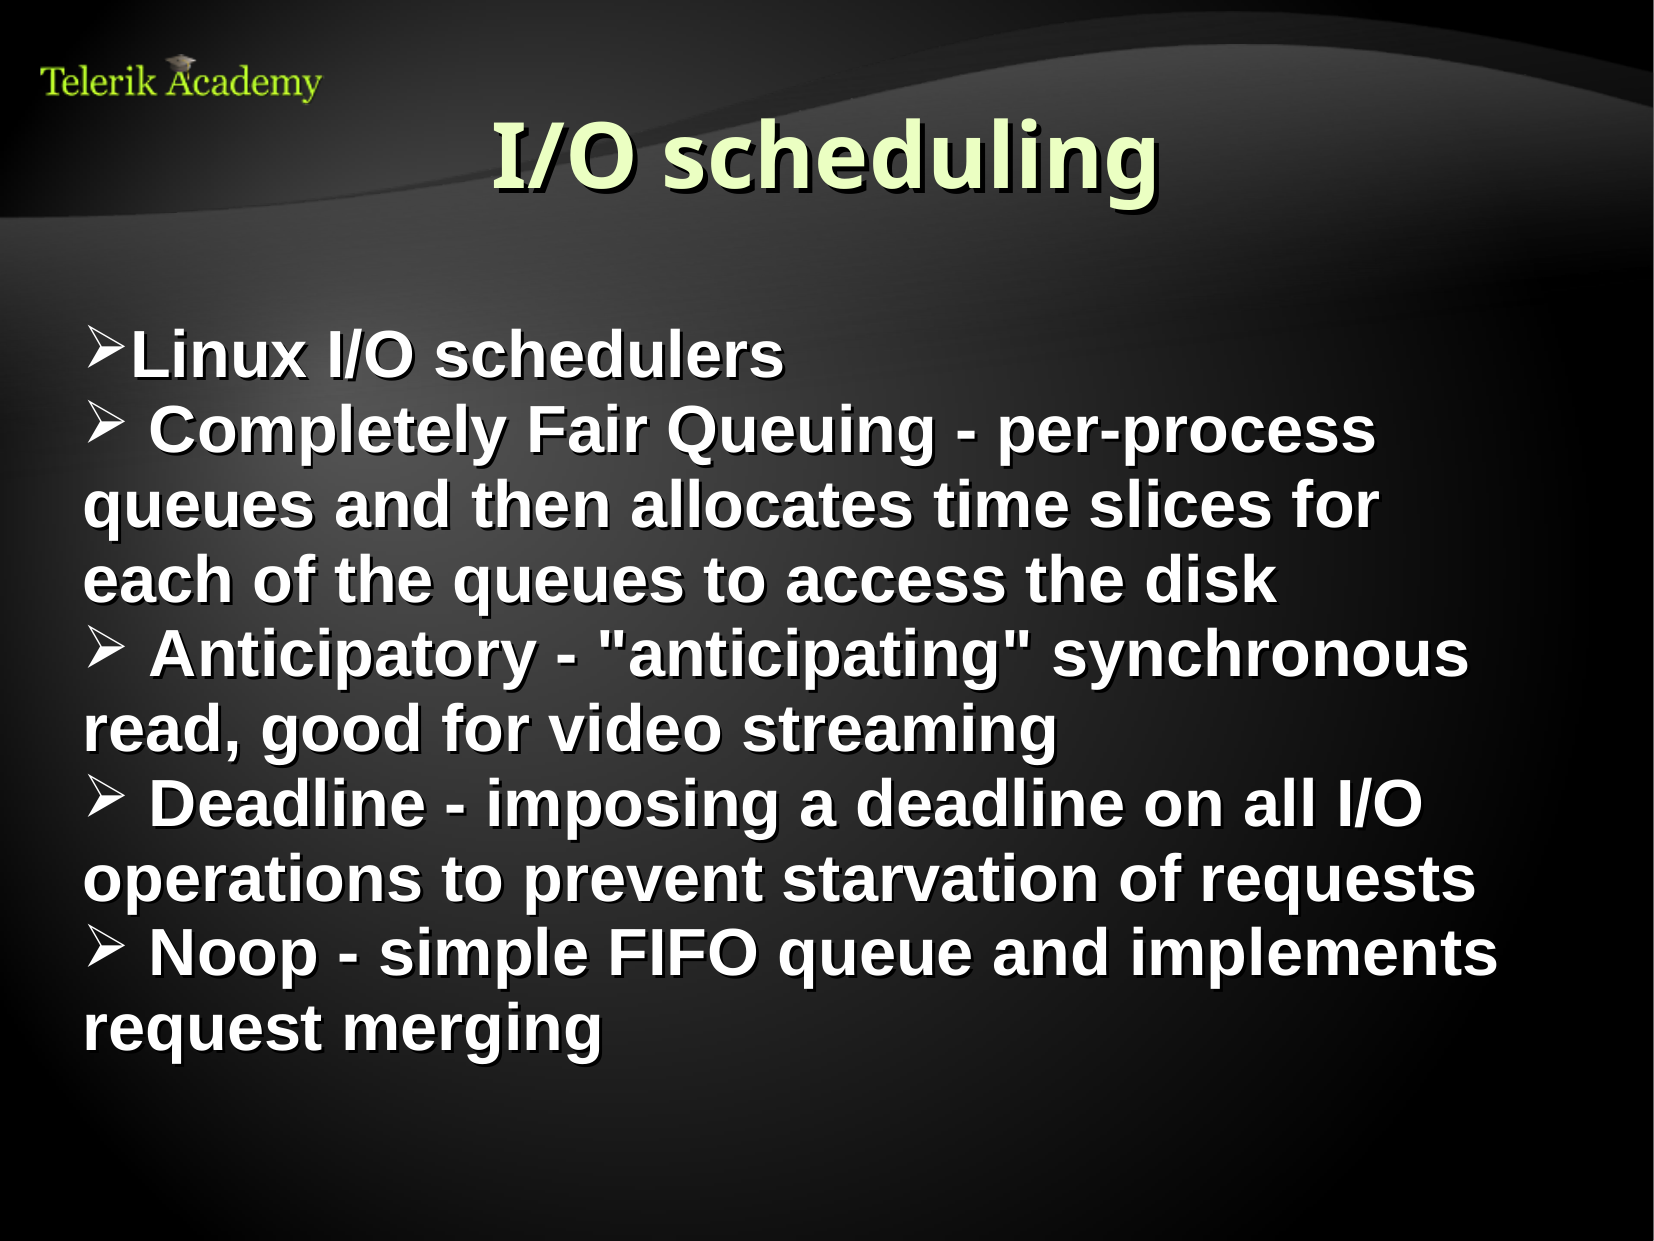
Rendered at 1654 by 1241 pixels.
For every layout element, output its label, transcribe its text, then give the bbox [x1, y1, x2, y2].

subtitle Linux I/O schedulers Completely Fair Queuing - per-process queues and then allocates time slices for each of the queues to access the disk Anticipatory - "anticipating" synchronous read, good for video streaming Deadline - imposing a deadline on all I/O operations to prevent starvation of requests Noop - simple FIFO queue and implements request merging [82, 317, 1538, 1065]
picture [0, 0, 1654, 1241]
title I/O scheduling [82, 49, 1571, 257]
